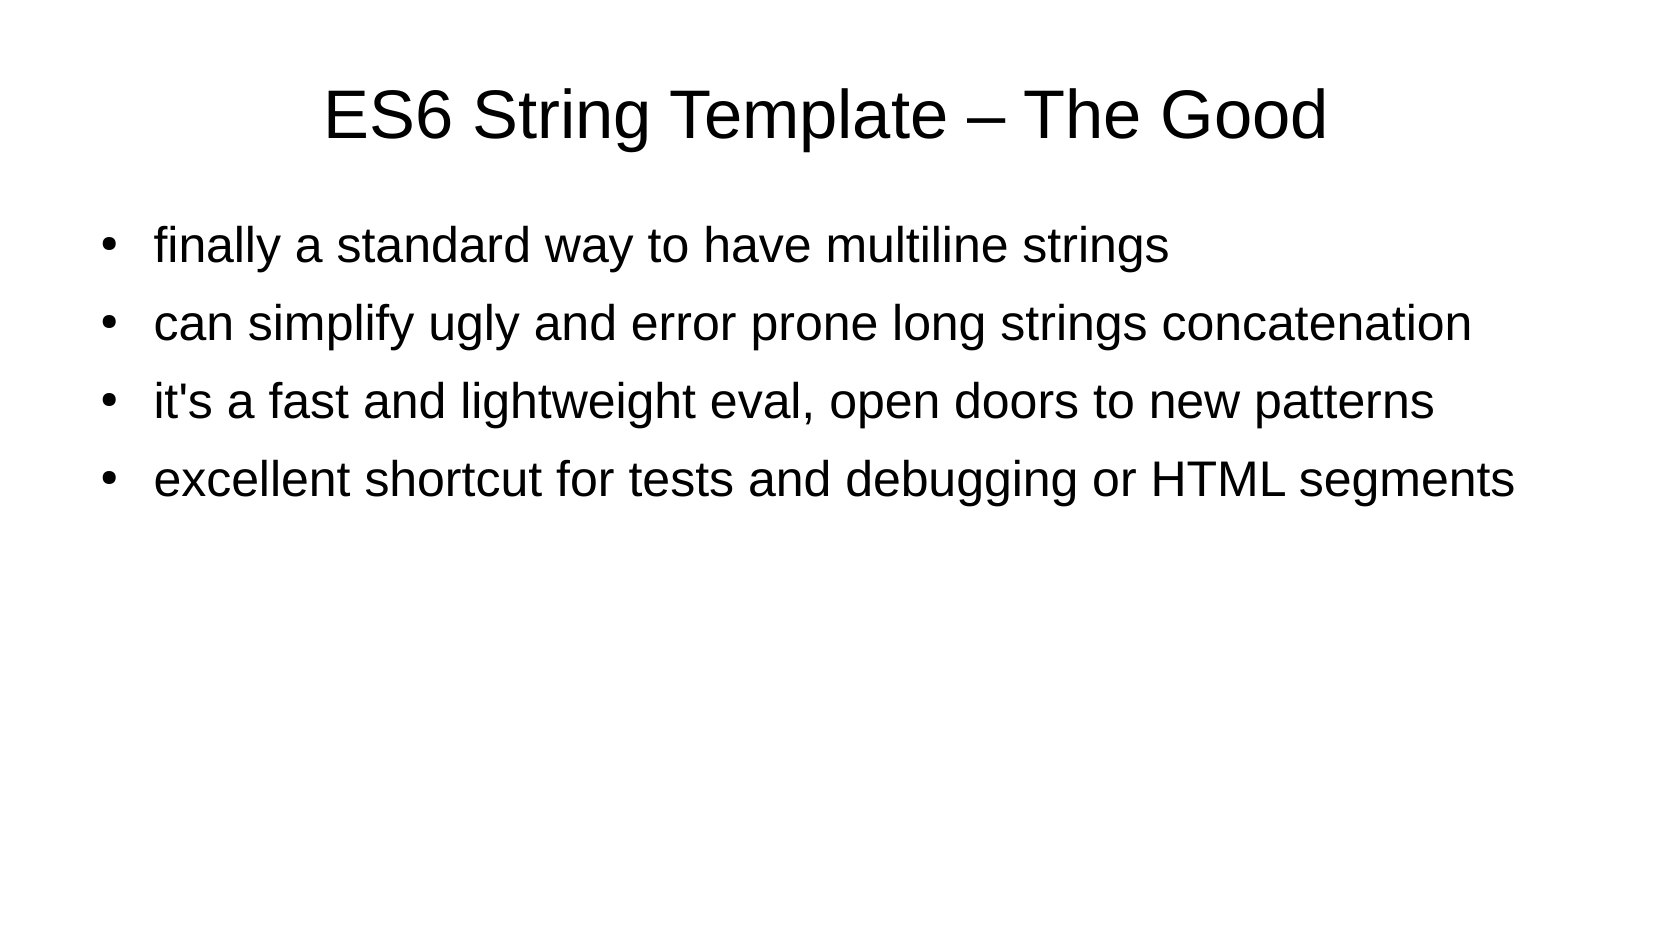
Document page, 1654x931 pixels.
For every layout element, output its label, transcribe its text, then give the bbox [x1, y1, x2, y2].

list finally a standard way to have multiline strings can simplify ugly and error prone long strings concatenation it's a fast and lightweight eval, open doors to new patterns excellent shortcut for tests and debugging or HTML segments [82, 217, 1571, 758]
title ES6 String Template – The Good [82, 37, 1571, 193]
